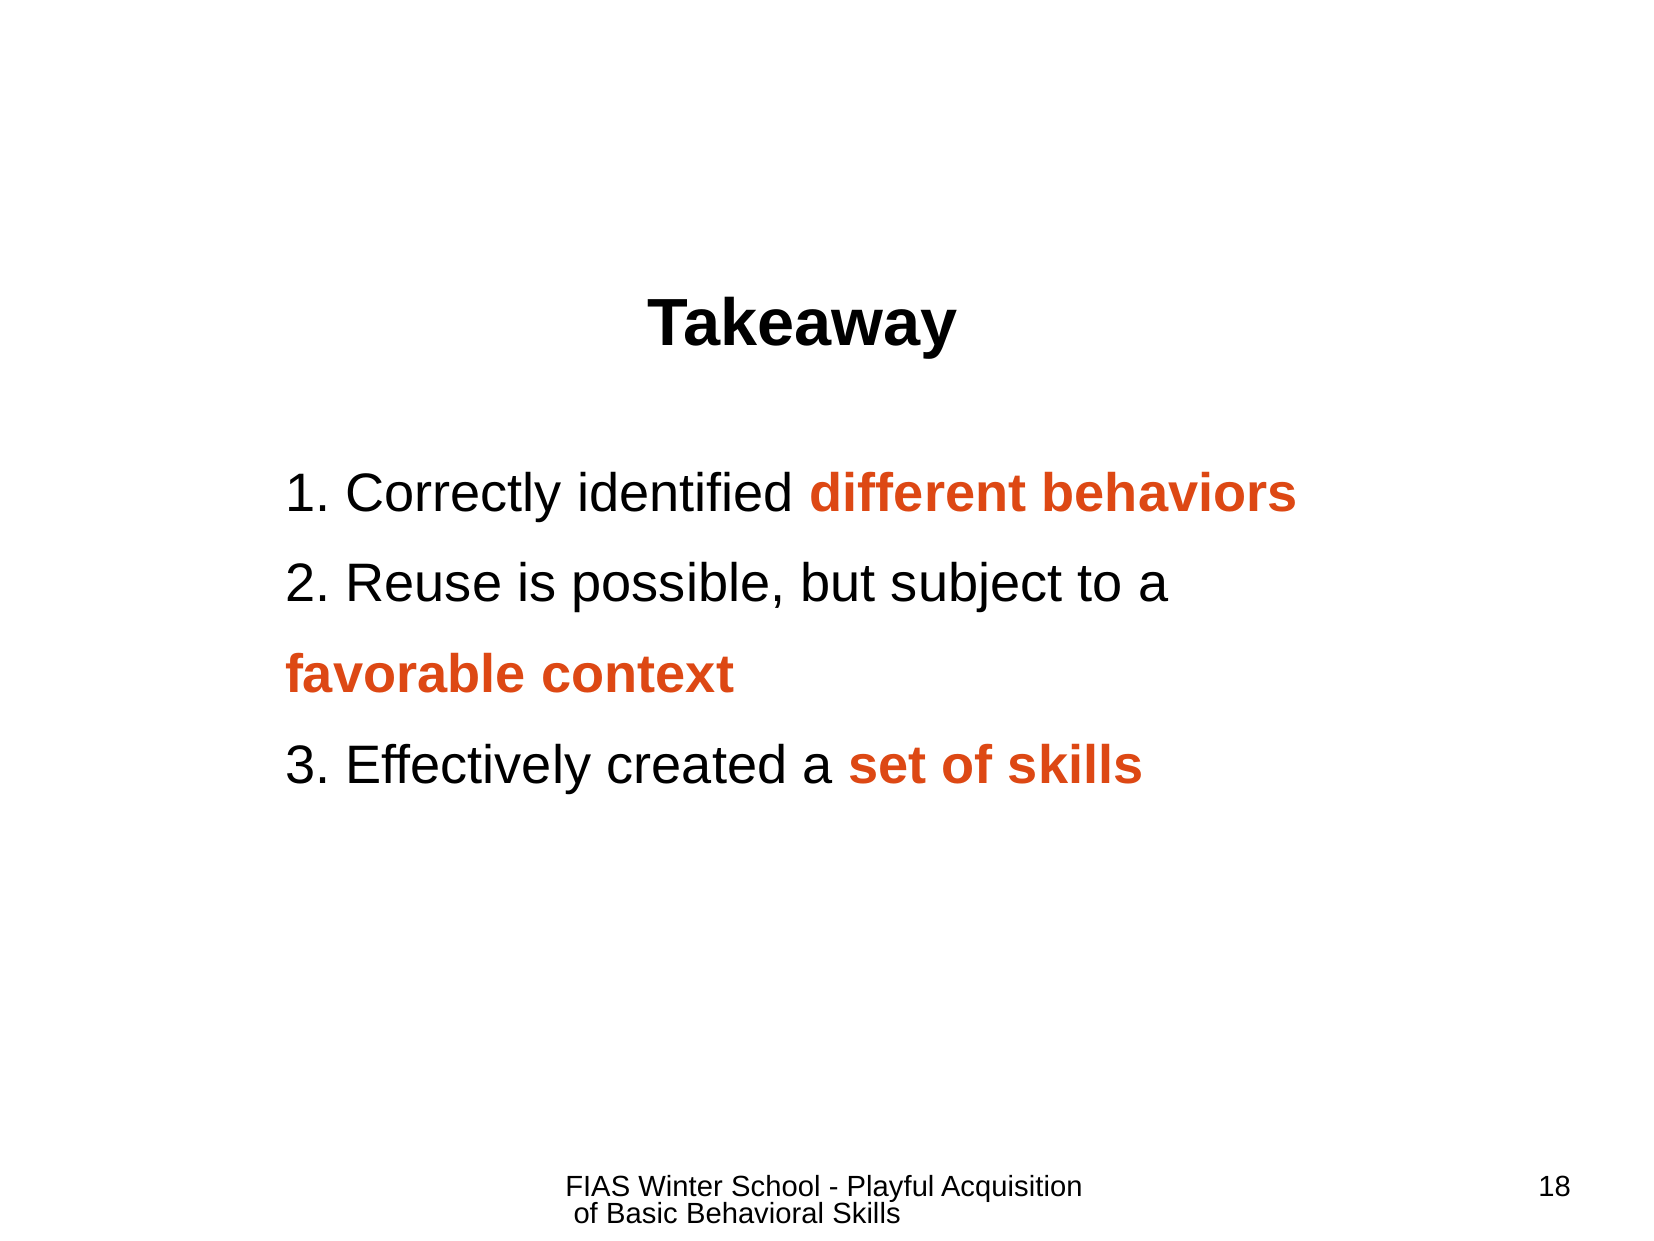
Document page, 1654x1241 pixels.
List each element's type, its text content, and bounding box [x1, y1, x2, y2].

text_box Takeaway [615, 285, 991, 361]
text_box 1. Correctly identified different behaviors 2. Reuse is possible, but subject to a favorable context 3. Effectively created a set of skills [285, 446, 1366, 871]
